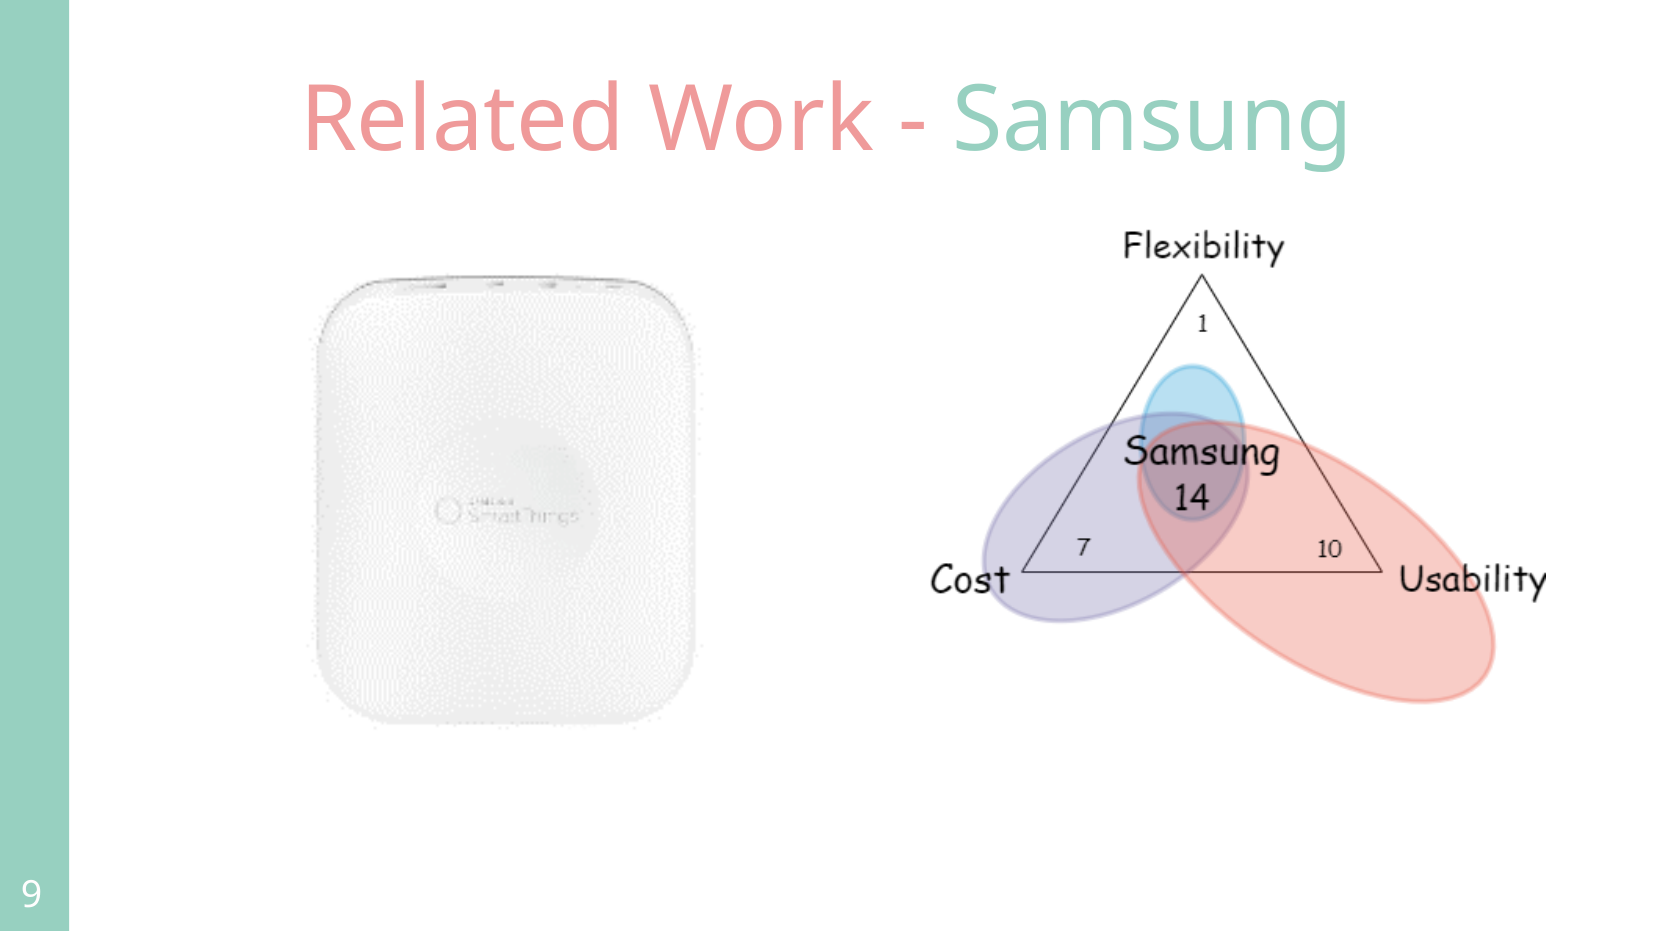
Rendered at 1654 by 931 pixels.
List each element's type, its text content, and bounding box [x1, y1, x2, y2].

picture [195, 259, 811, 751]
text_box [0, 0, 70, 860]
title Related Work - Samsung [82, 37, 1571, 193]
picture [929, 224, 1546, 761]
text_box <number> [0, 860, 132, 931]
